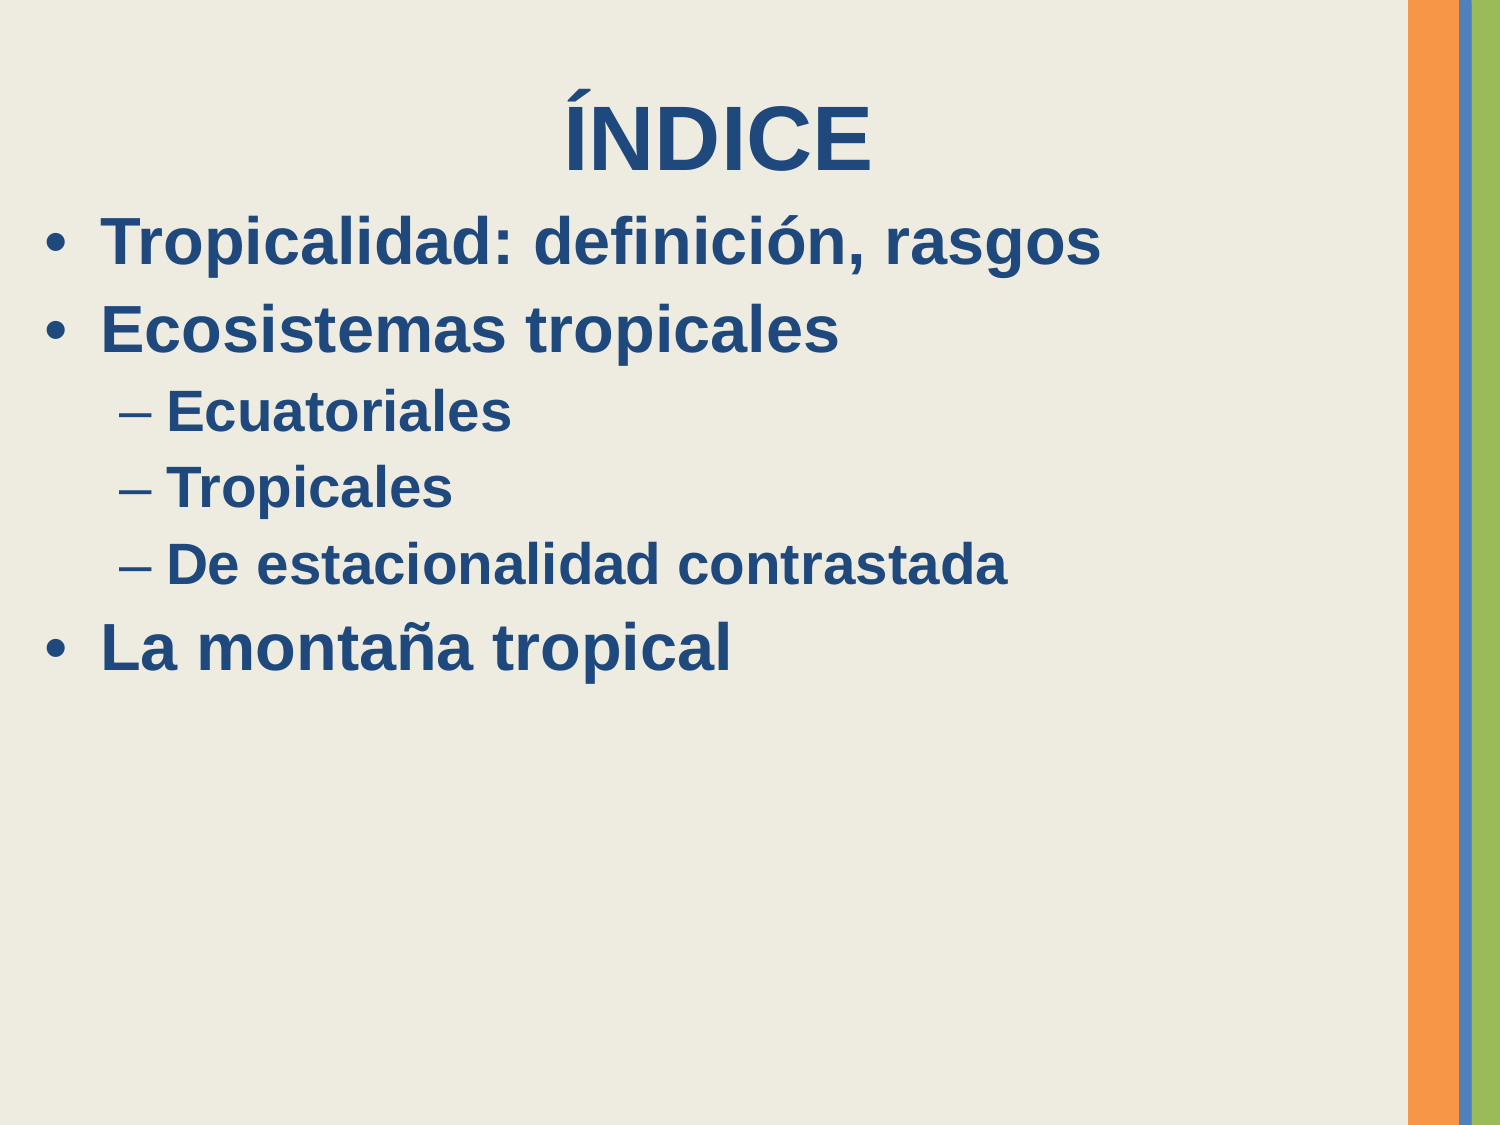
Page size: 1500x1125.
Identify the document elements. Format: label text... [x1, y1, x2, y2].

list Tropicalidad: definición, rasgos Ecosistemas tropicales Ecuatoriales Tropicales De estacionalidad contrastada La montaña tropical [29, 196, 1408, 1125]
title ÍNDICE [29, 45, 1408, 196]
